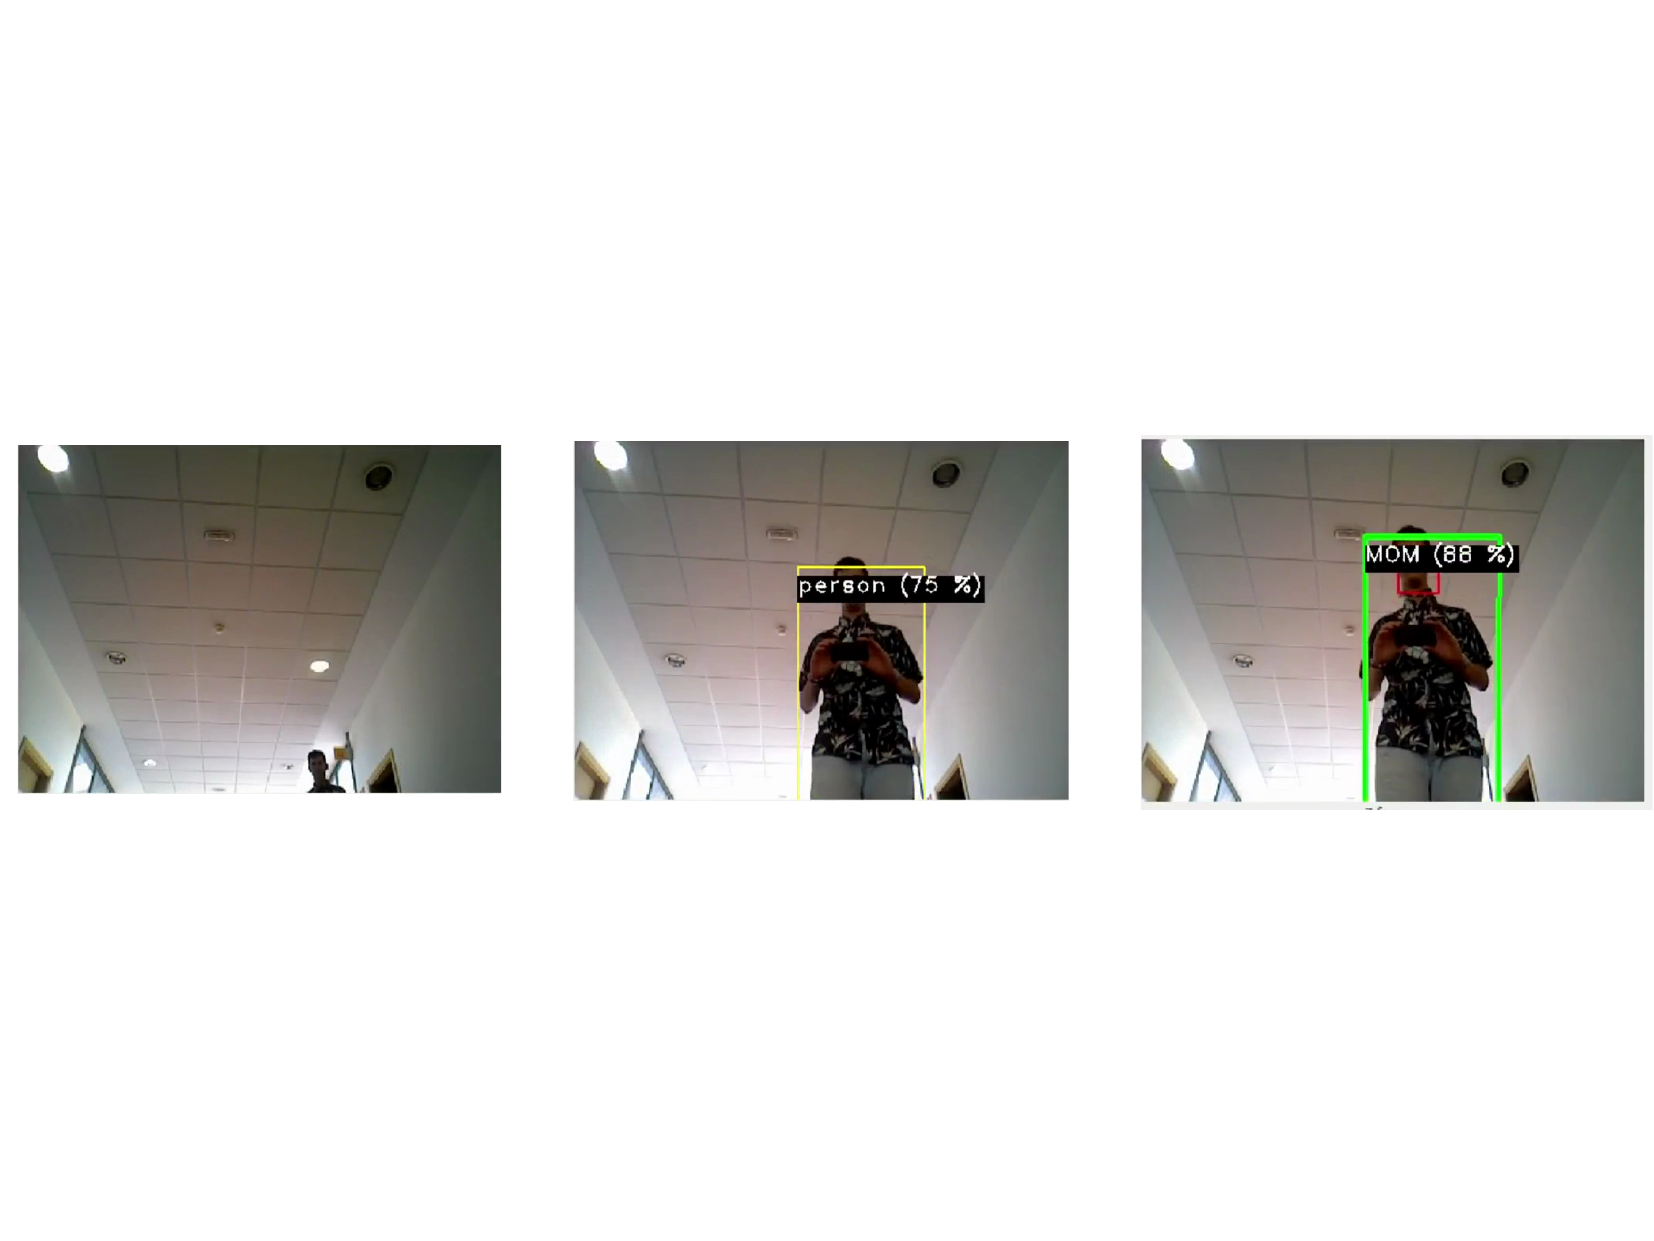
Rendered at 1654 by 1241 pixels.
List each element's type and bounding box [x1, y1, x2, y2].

picture [573, 441, 1069, 801]
picture [17, 445, 502, 794]
picture [1140, 435, 1653, 810]
